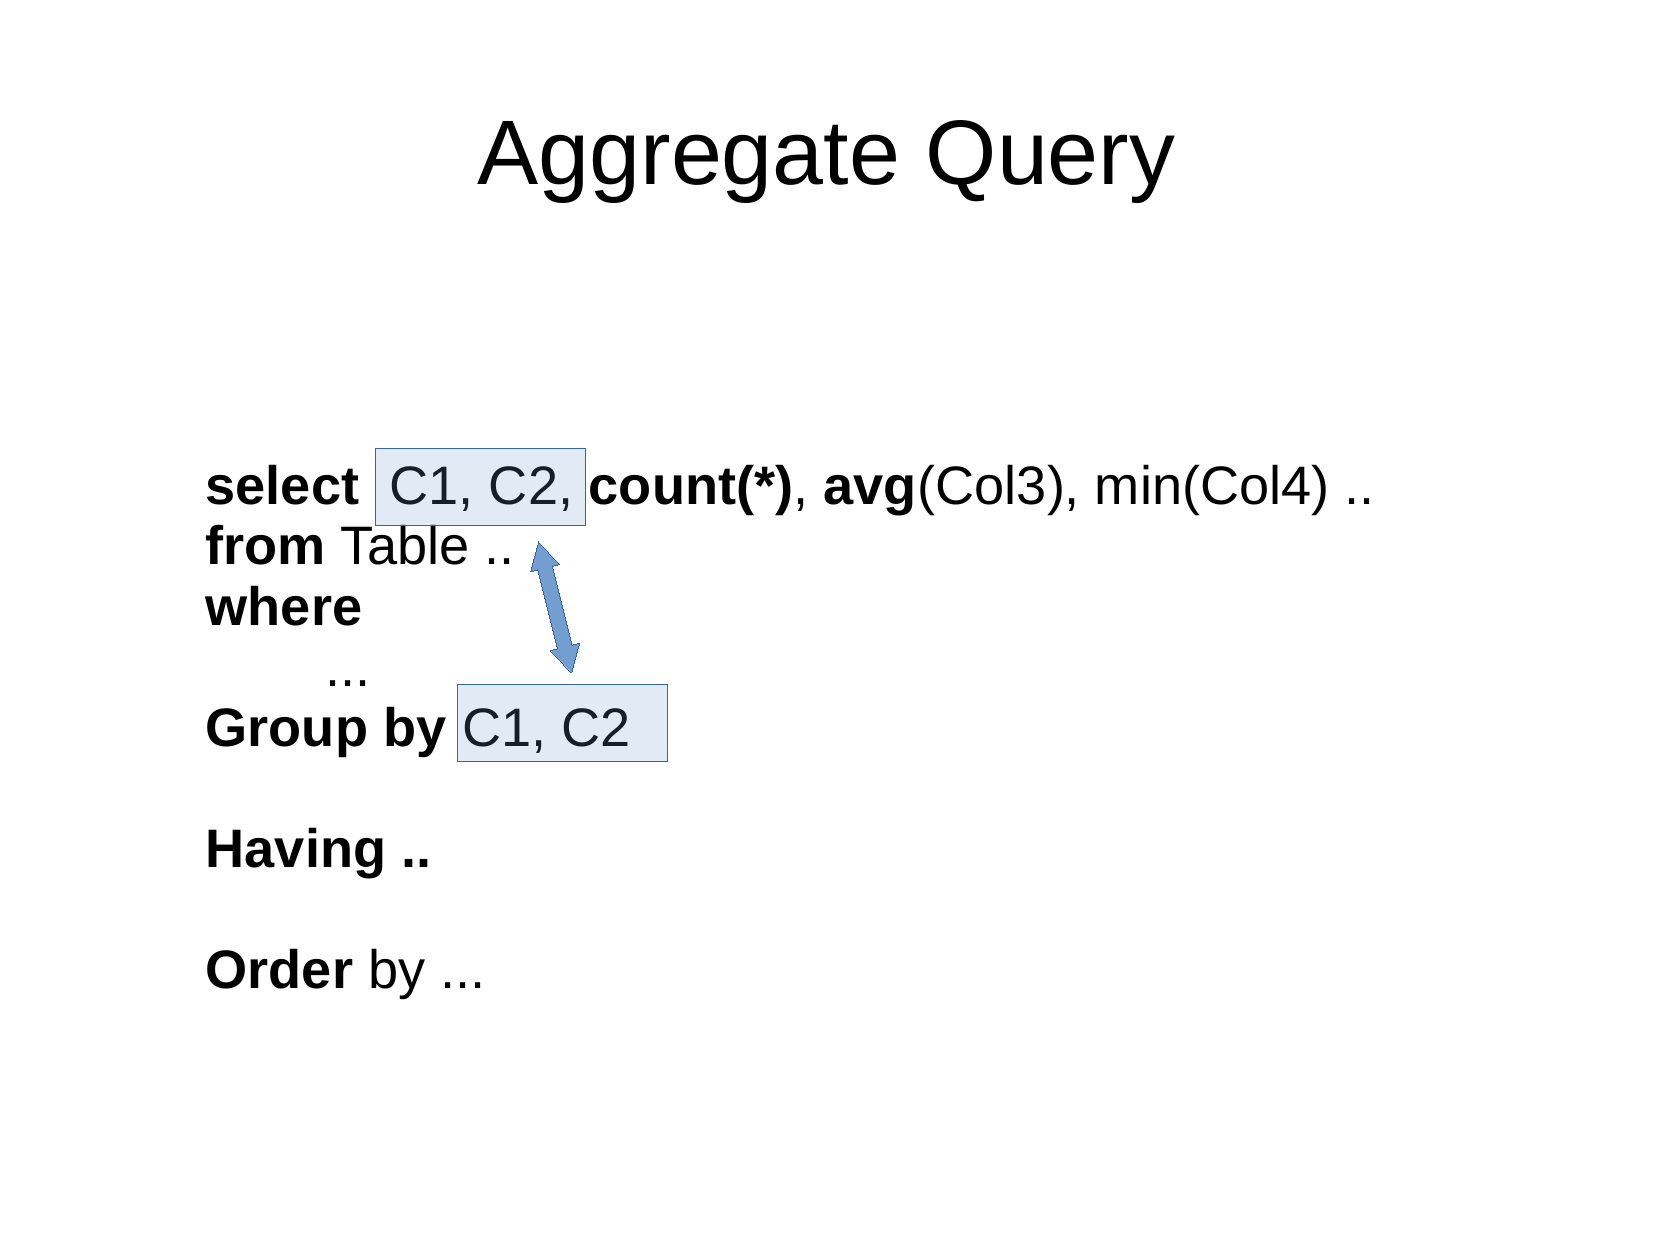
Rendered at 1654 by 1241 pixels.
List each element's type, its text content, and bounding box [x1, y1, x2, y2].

text_box [457, 684, 668, 762]
title Aggregate Query [82, 49, 1571, 257]
text_box select C1, C2, count(*), avg(Col3), min(Col4) .. from Table .. where ... Group by C1, C2 Having .. Order by ... [190, 448, 1391, 1008]
text_box [375, 448, 586, 526]
text_box [530, 541, 580, 673]
